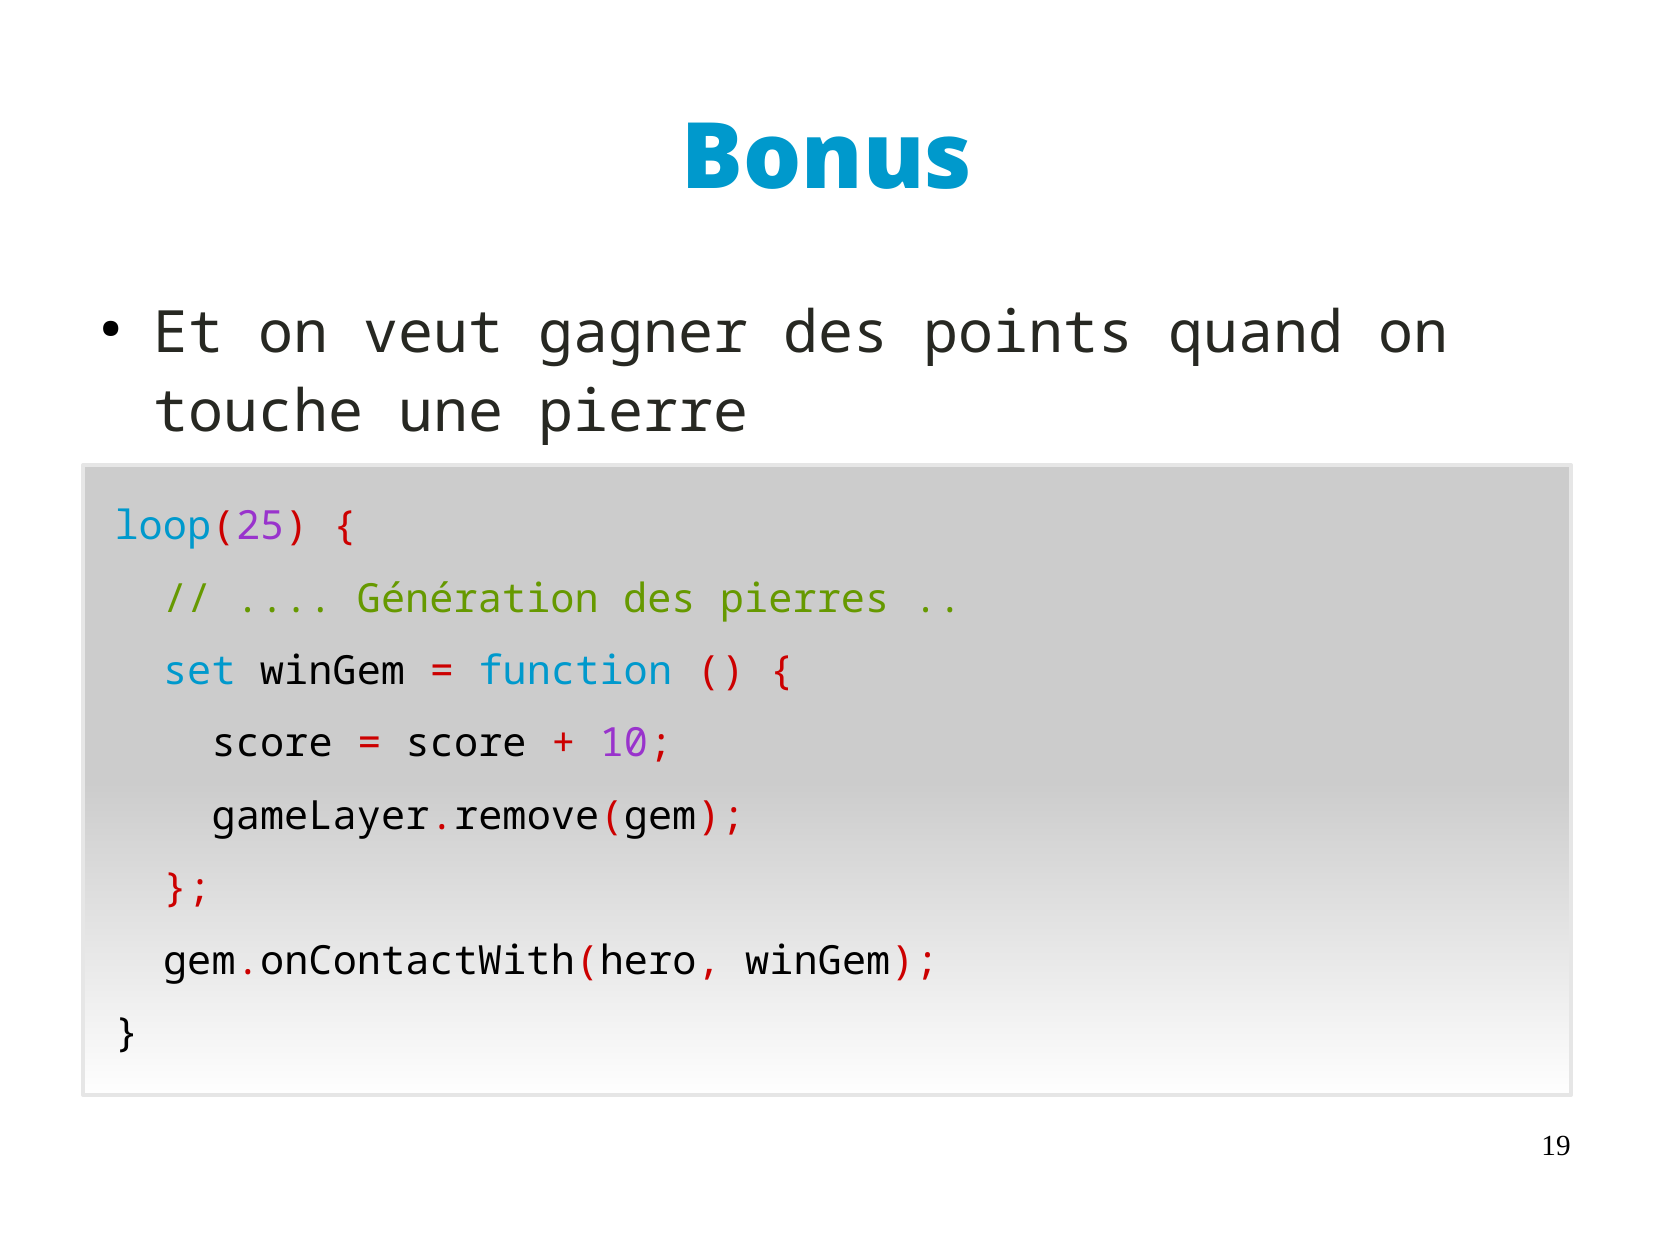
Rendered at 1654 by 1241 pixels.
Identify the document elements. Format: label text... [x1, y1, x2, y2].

list loop(25) { // .... Génération des pierres .. set winGem = function () { score = score + 10; gameLayer.remove(gem); }; gem.onContactWith(hero, winGem); } [83, 465, 1571, 1096]
list Et on veut gagner des points quand on touche une pierre [82, 290, 1571, 463]
title Bonus [82, 49, 1571, 257]
